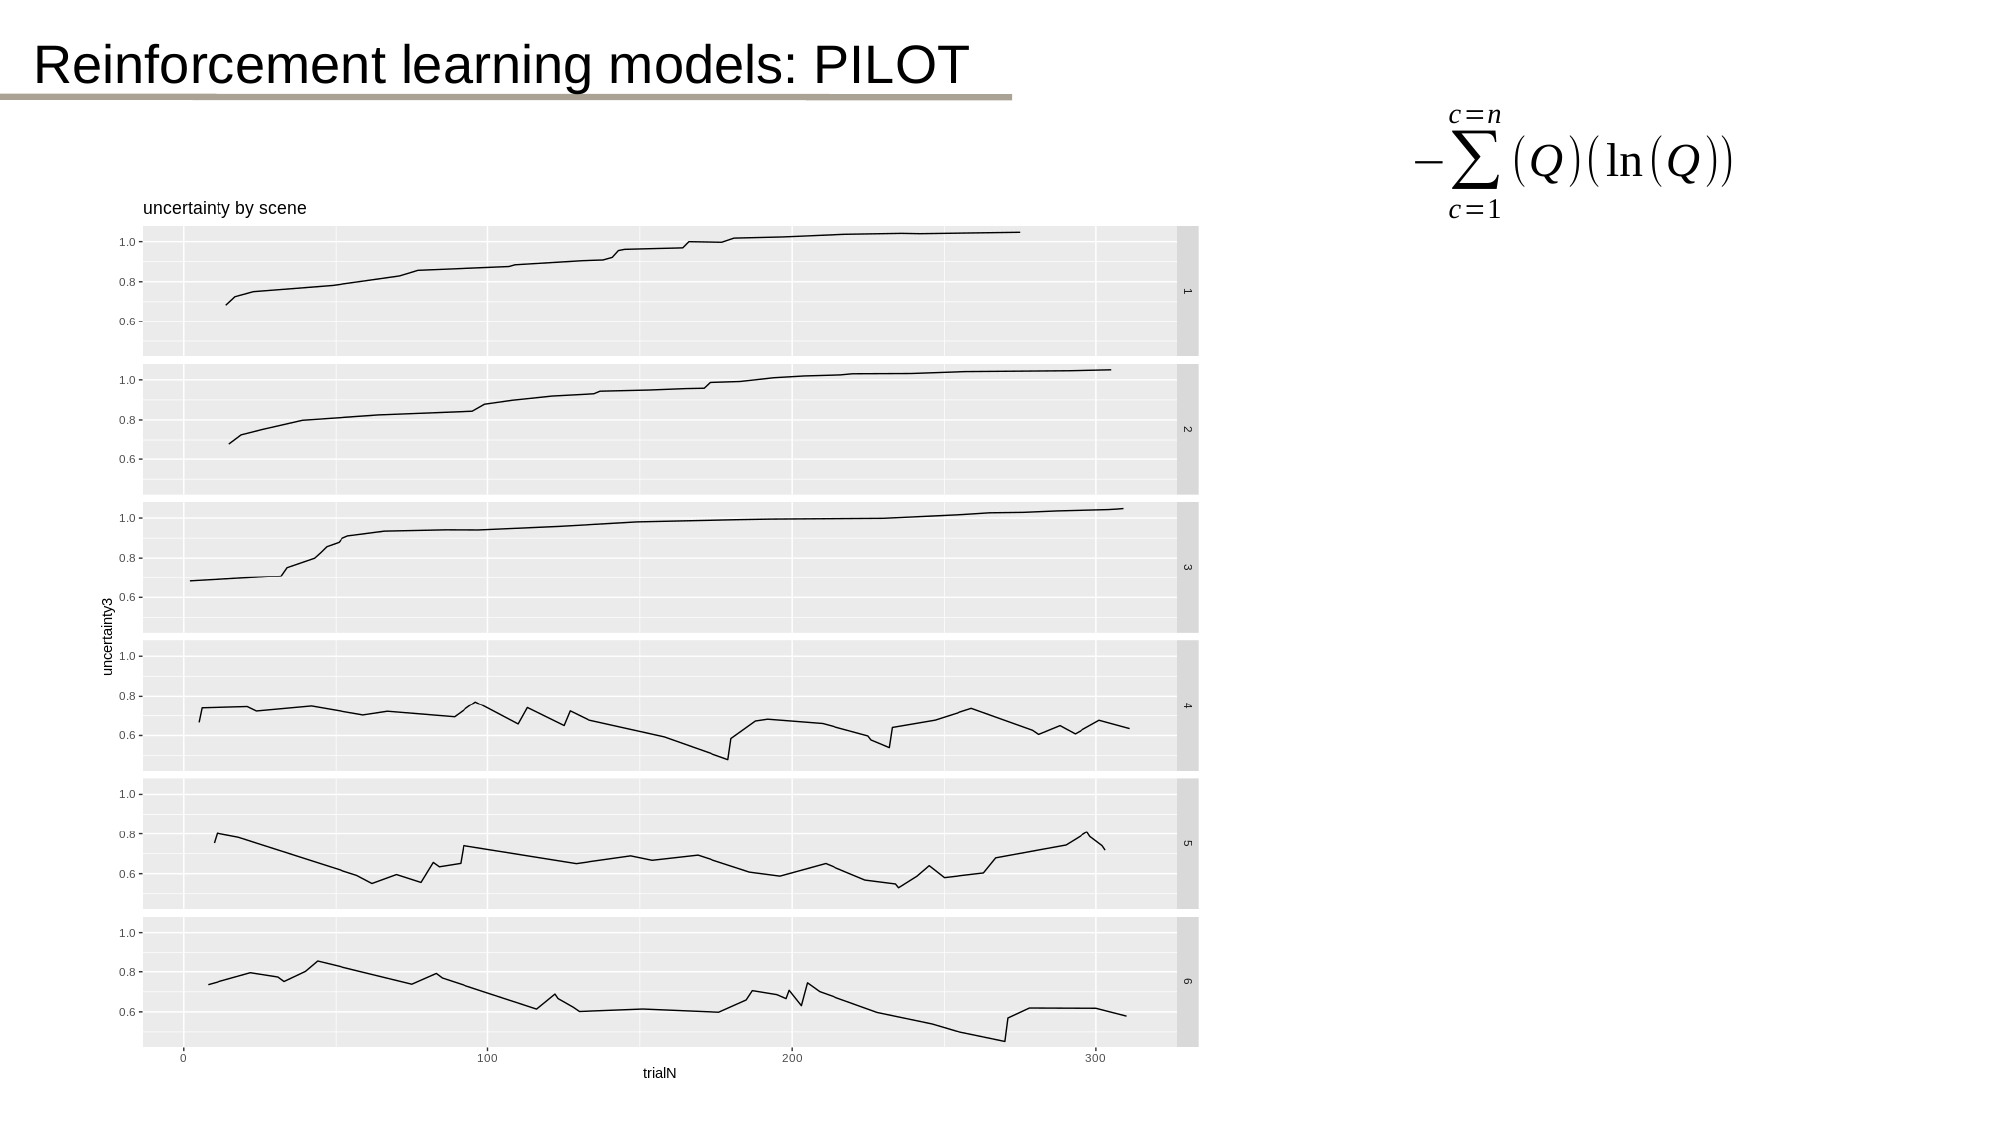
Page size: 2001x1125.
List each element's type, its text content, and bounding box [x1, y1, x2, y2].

picture [95, 194, 1205, 1087]
chart [1398, 96, 1749, 225]
text_box Reinforcement learning models: PILOT [15, 27, 1921, 97]
